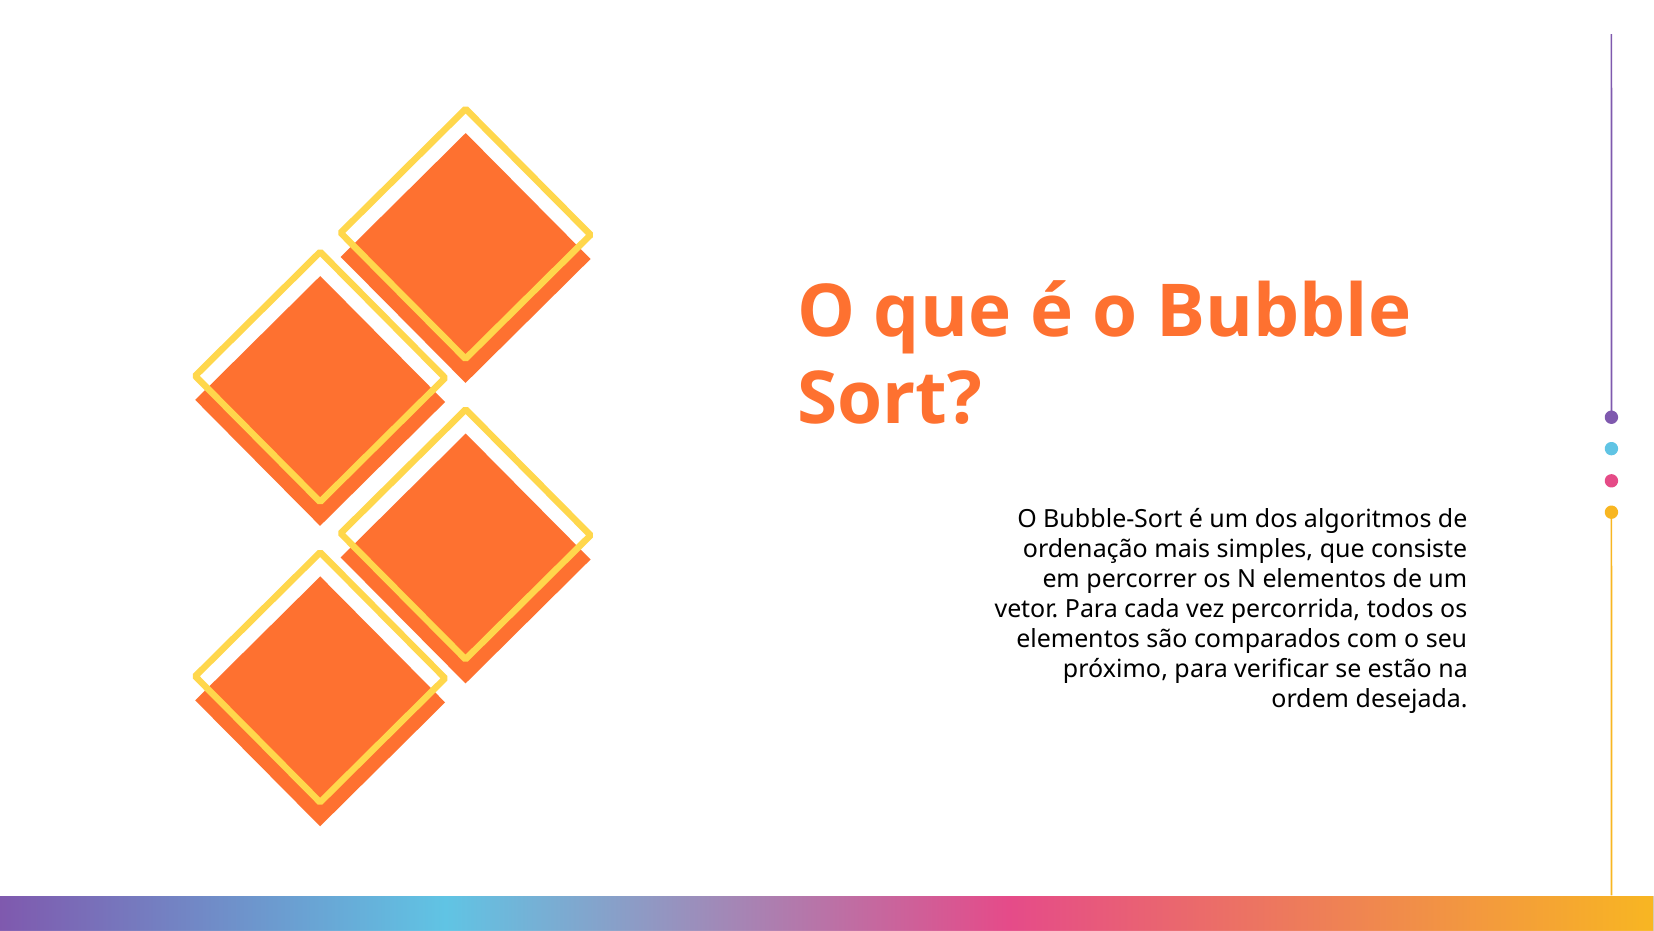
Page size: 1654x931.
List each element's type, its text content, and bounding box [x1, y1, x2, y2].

text_box O que é o Bubble Sort? [797, 237, 1536, 465]
picture [0, 896, 1654, 931]
text_box O Bubble-Sort é um dos algoritmos de ordenação mais simples, que consiste em percorrer os N elementos de um vetor. Para cada vez percorrida, todos os elementos são comparados com o seu próximo, para verificar se estão na ordem desejada. [982, 488, 1469, 727]
